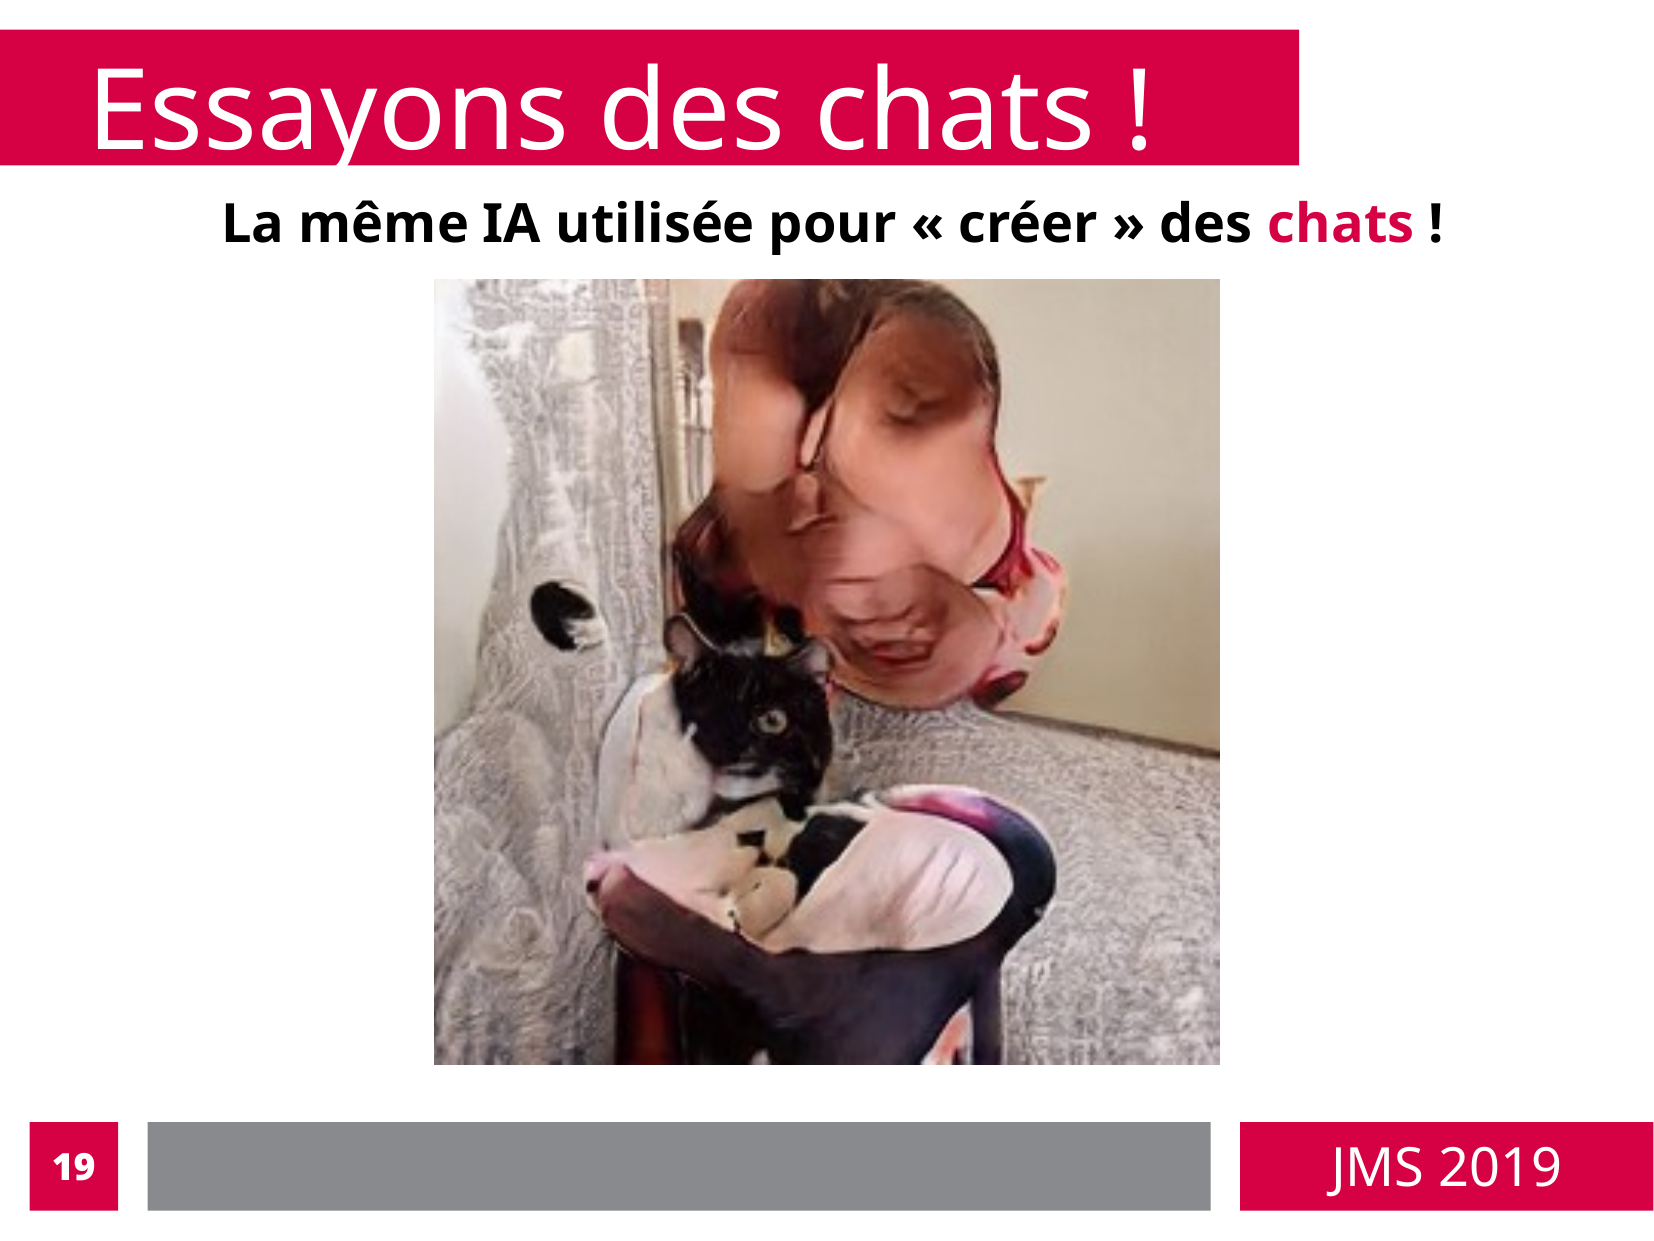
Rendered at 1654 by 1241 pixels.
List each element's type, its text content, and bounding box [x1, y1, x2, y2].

title Essayons des chats ! [0, 29, 1229, 178]
picture [434, 279, 1220, 1065]
text_box La même IA utilisée pour « créer » des chats ! [94, 141, 1571, 302]
